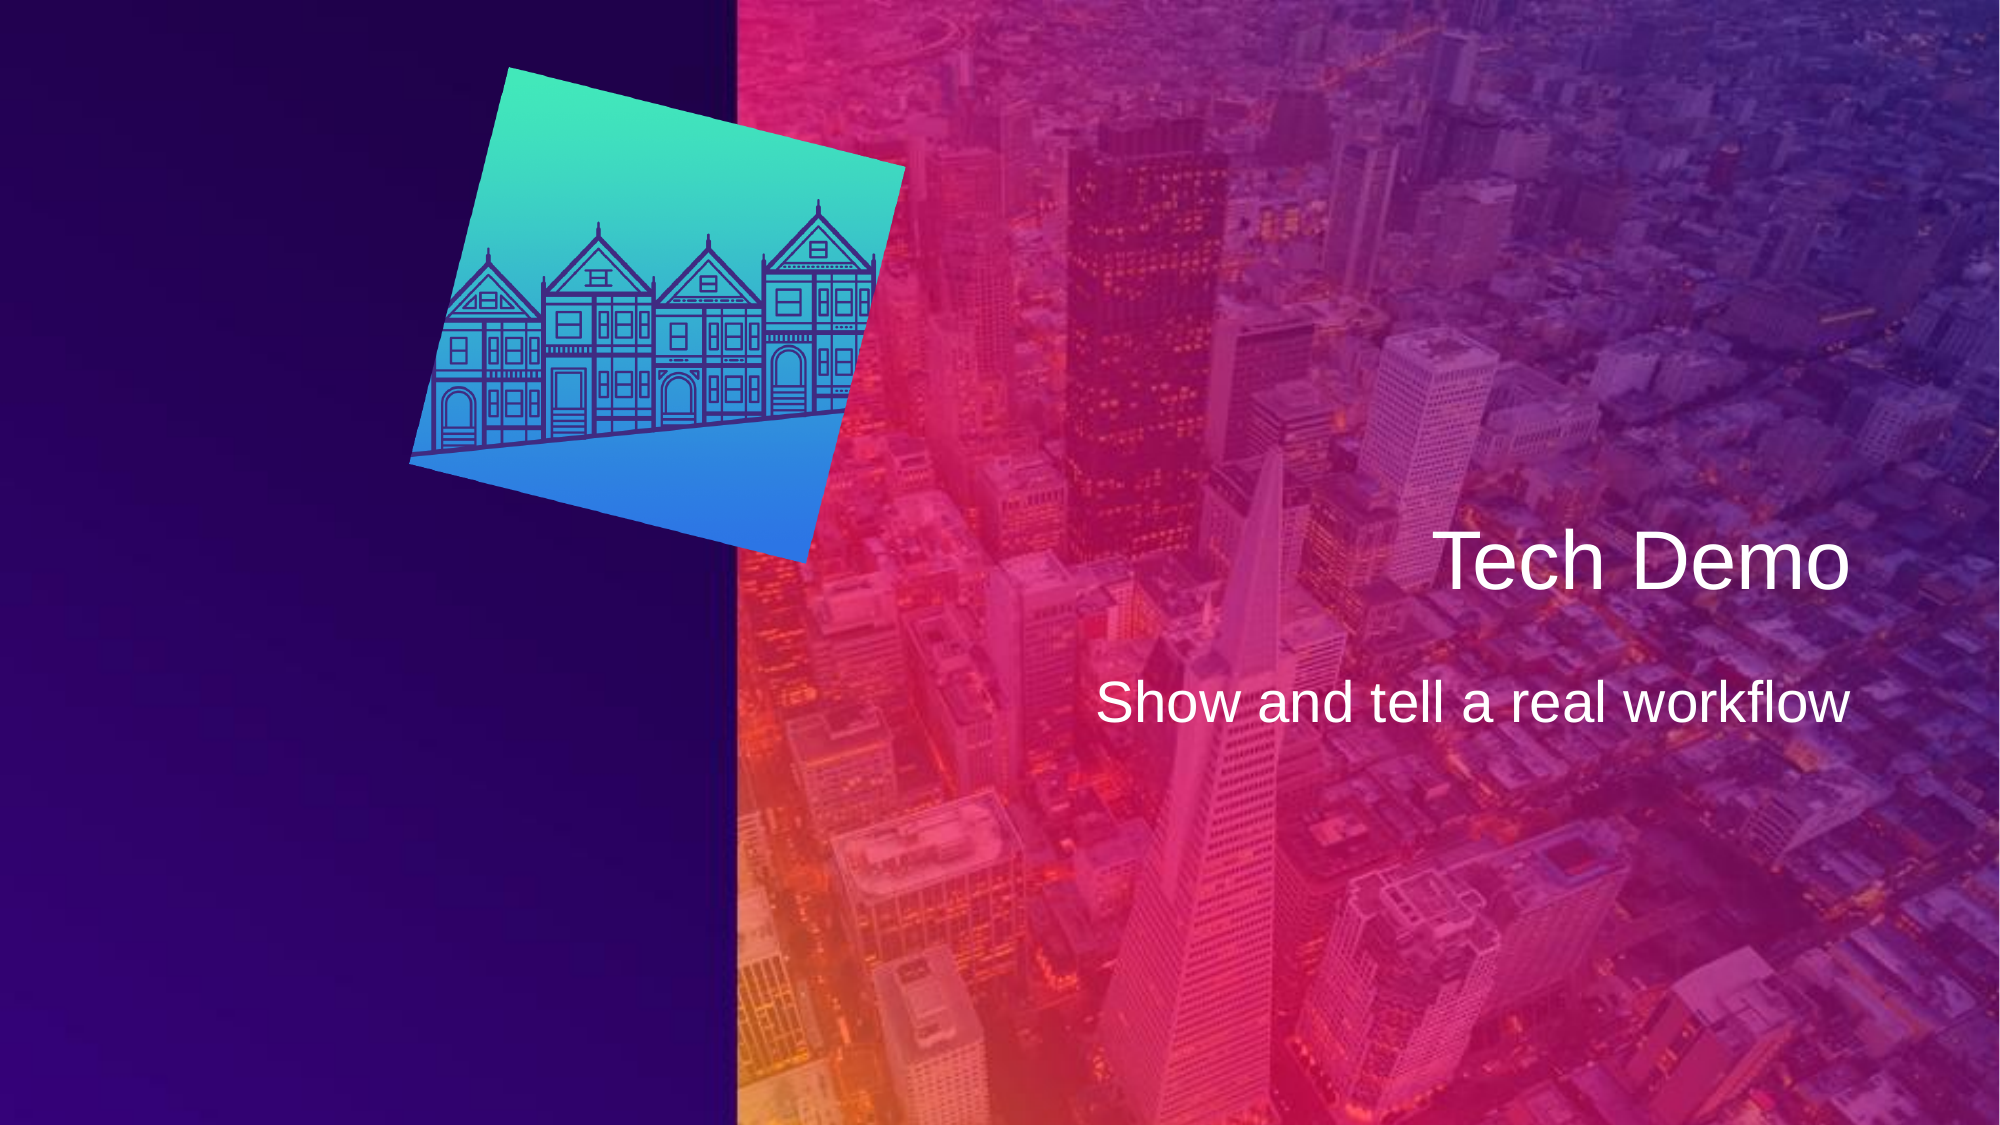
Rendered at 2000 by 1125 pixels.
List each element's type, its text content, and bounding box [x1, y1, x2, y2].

title Tech Demo [904, 465, 1852, 660]
list Show and tell a real workflow [904, 664, 1852, 756]
picture [0, 0, 2000, 1125]
